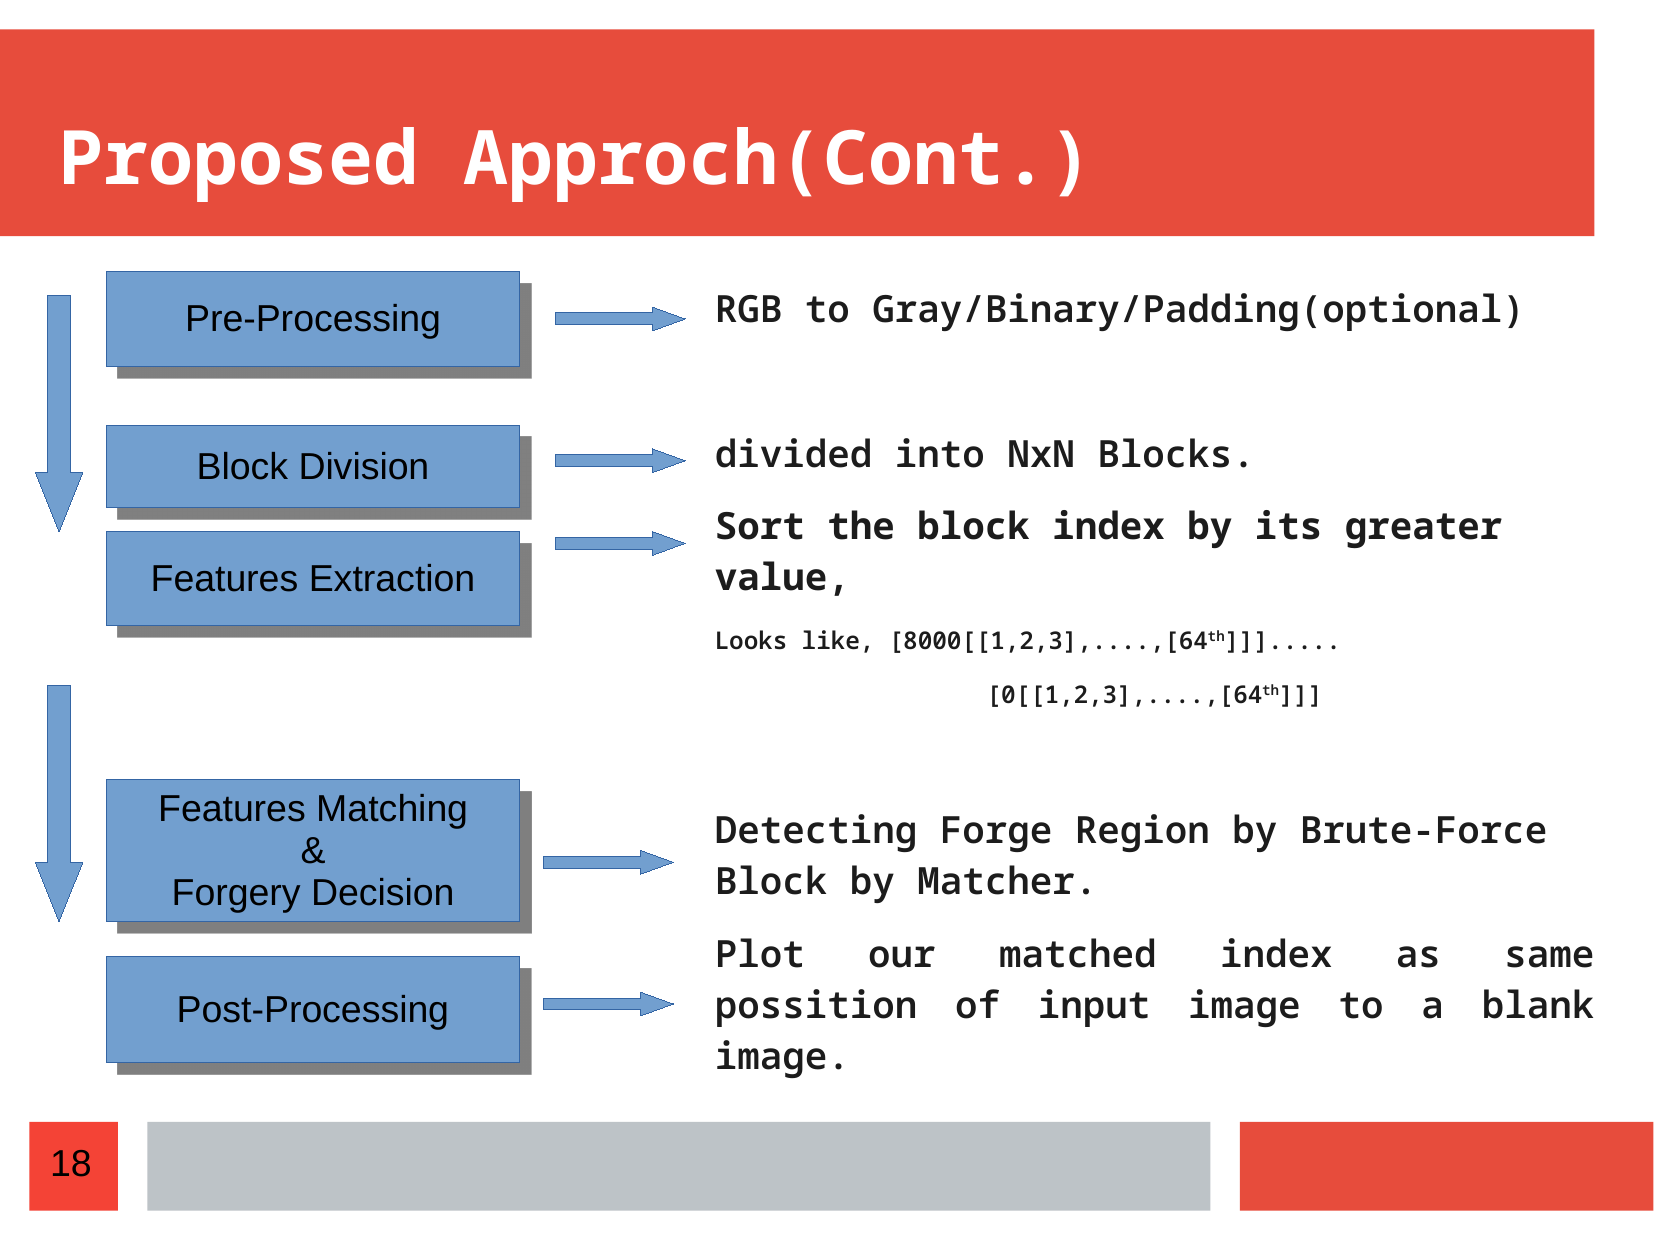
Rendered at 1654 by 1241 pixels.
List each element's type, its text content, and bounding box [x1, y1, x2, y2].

text_box [35, 295, 83, 532]
text_box [543, 850, 674, 875]
text_box [543, 992, 674, 1016]
text_box Pre-Processing [106, 271, 520, 367]
text_box [555, 307, 686, 331]
text_box [555, 448, 686, 473]
text_box Features Matching & Forgery Decision [106, 779, 520, 922]
text_box [555, 531, 686, 556]
text_box [35, 685, 83, 922]
title Proposed Approch(Cont.) [58, 58, 1595, 207]
text_box Post-Processing [106, 956, 520, 1063]
text_box Features Extraction [106, 531, 520, 626]
text_box Block Division [106, 425, 520, 508]
text_box <number> [35, 1134, 665, 1205]
list RGB to Gray/Binary/Padding(optional) divided into NxN Blocks. Sort the block index by its greater value, Looks like, [8000[[1,2,3],....,[64th]]]..... [0[[1,2,3],....,[64th]]] Detecting Forge Region by Brute-Force Block by Matcher. Plot our matched index as same possition of input image to a blank image. [714, 282, 1595, 1087]
